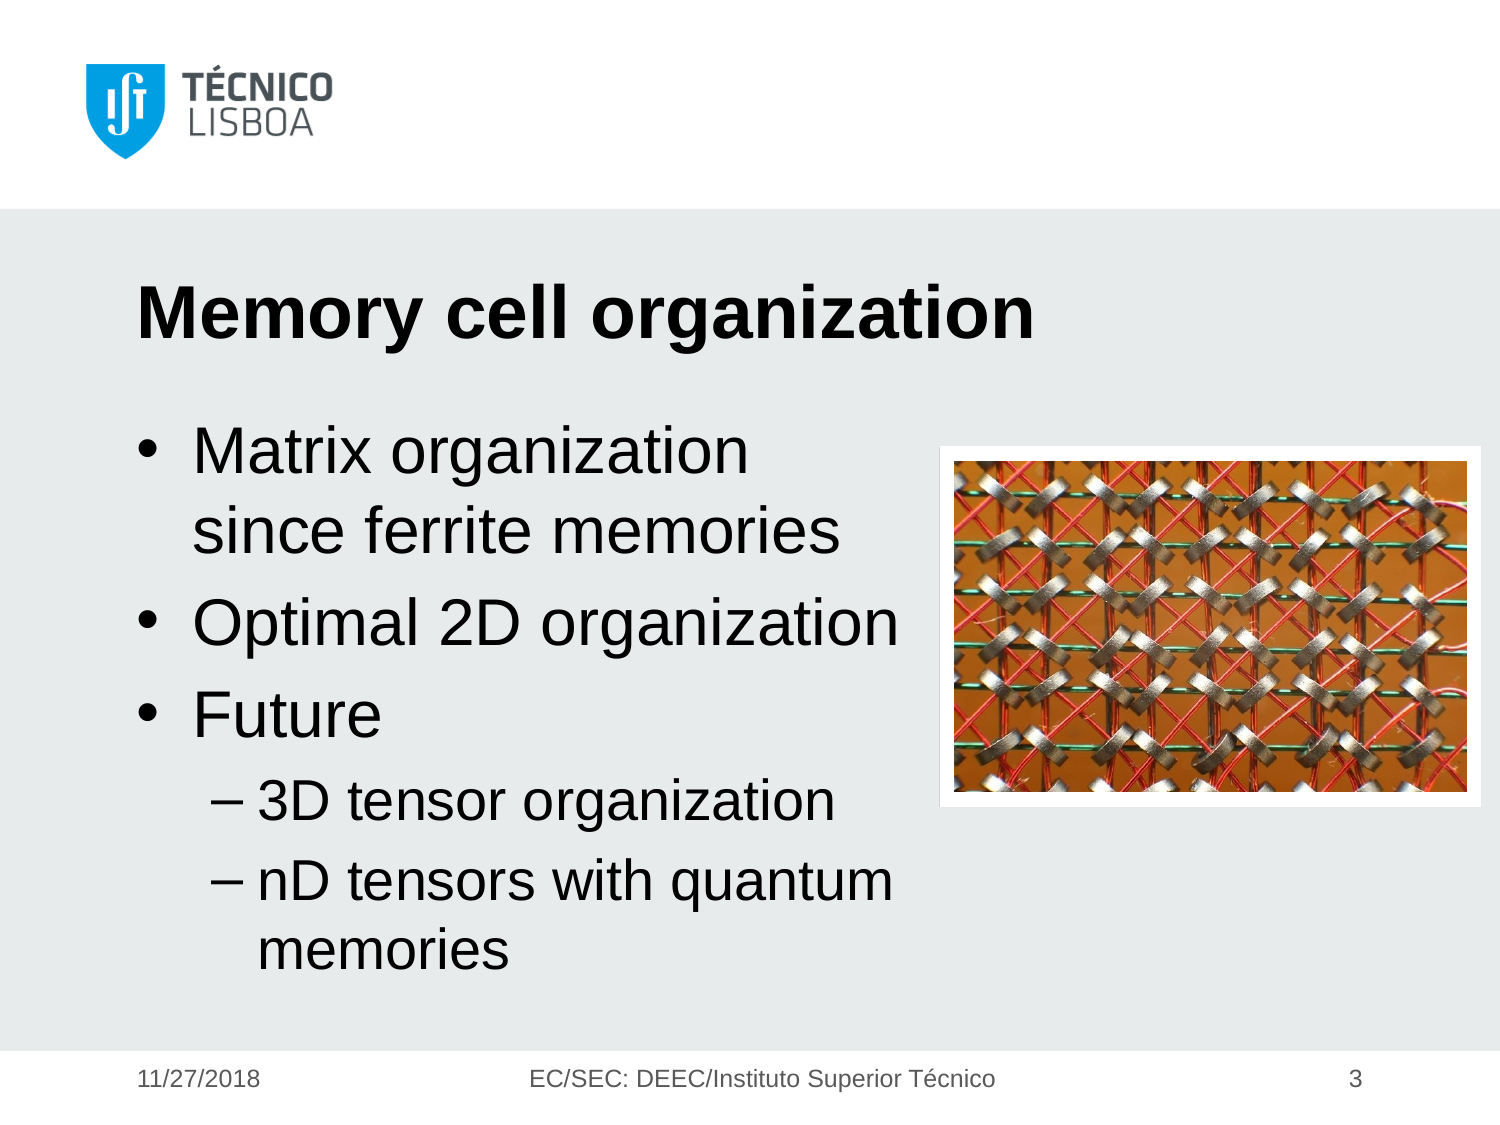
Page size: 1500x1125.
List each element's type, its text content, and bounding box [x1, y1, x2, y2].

list Matrix organization since ferrite memories Optimal 2D organization Future 3D tensor organization nD tensors with quantum memories [121, 400, 922, 1005]
slide_number 11/27/2018 [121, 1052, 425, 1103]
title Memory cell organization [121, 237, 1378, 381]
picture [0, 0, 1500, 1125]
slide_number <number> [1077, 1052, 1378, 1103]
footer EC/SEC: DEEC/Instituto Superior Técnico [512, 1052, 1021, 1103]
